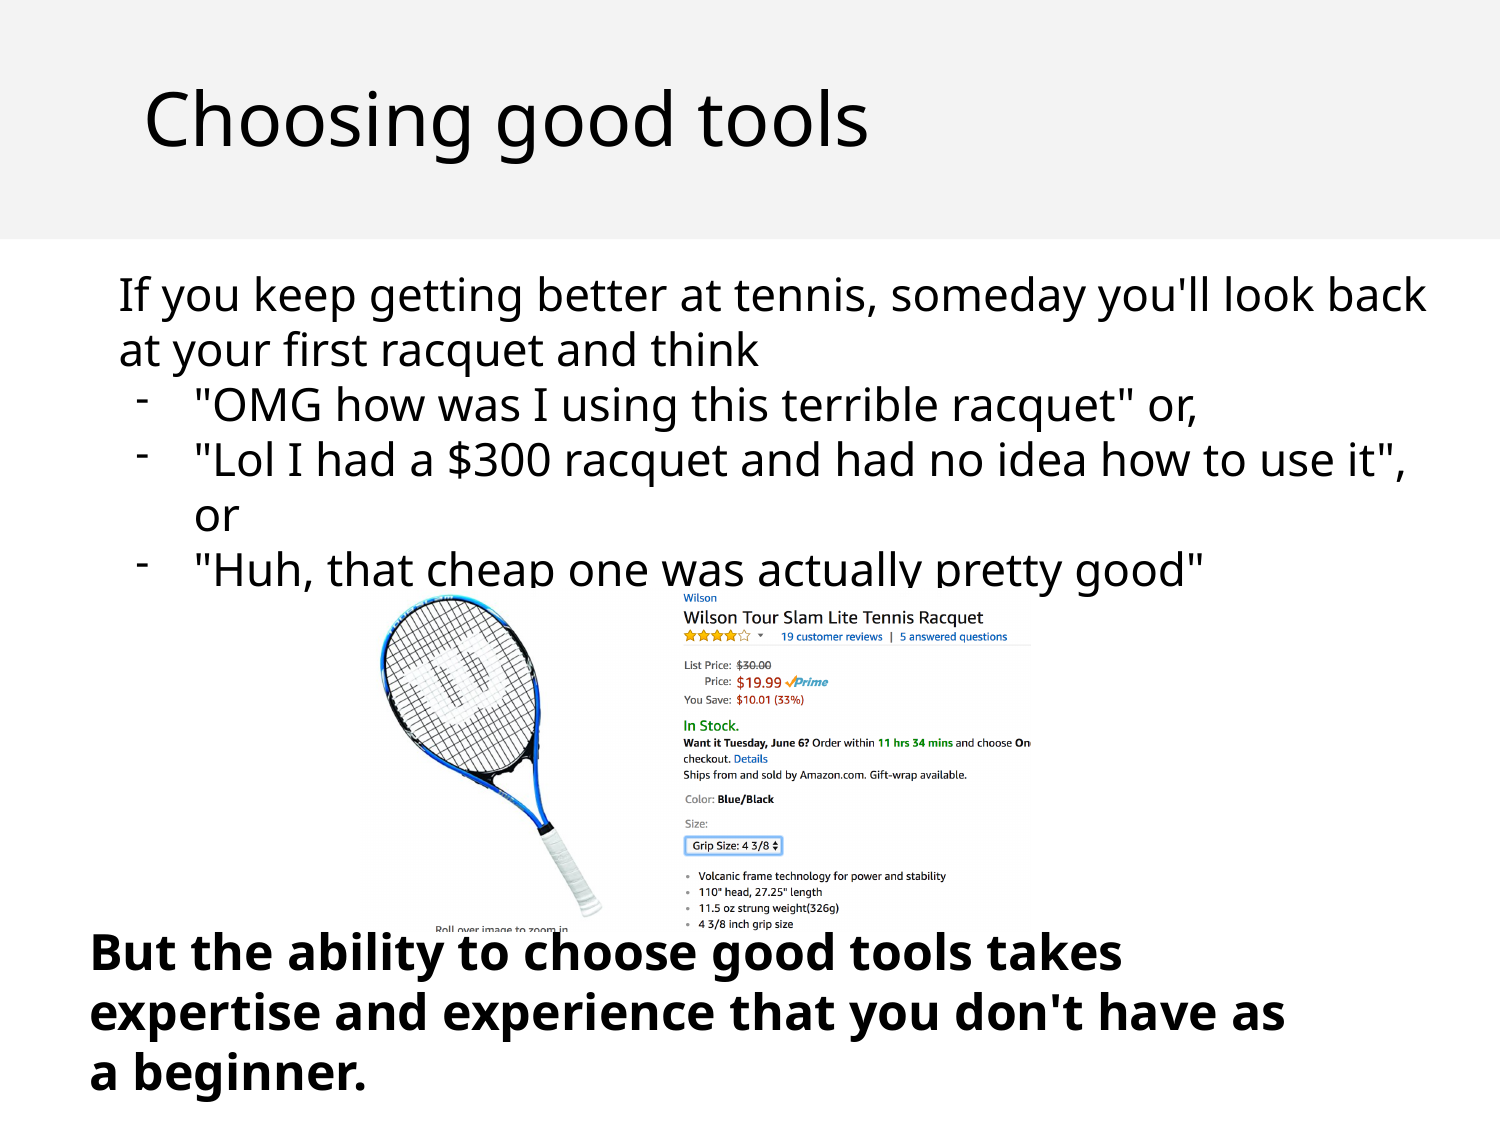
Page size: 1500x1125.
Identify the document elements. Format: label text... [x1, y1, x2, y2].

title Choosing good tools [128, 56, 1372, 183]
text_box But the ability to choose good tools takes expertise and experience that you don't have as a beginner. [74, 926, 1318, 1096]
list If you keep getting better at tennis, someday you'll look back at your first racquet and think "OMG how was I using this terrible racquet" or, "Lol I had a $300 racquet and had no idea how to use it", or "Huh, that cheap one was actually pretty good" [103, 250, 1444, 688]
picture [360, 588, 1031, 926]
